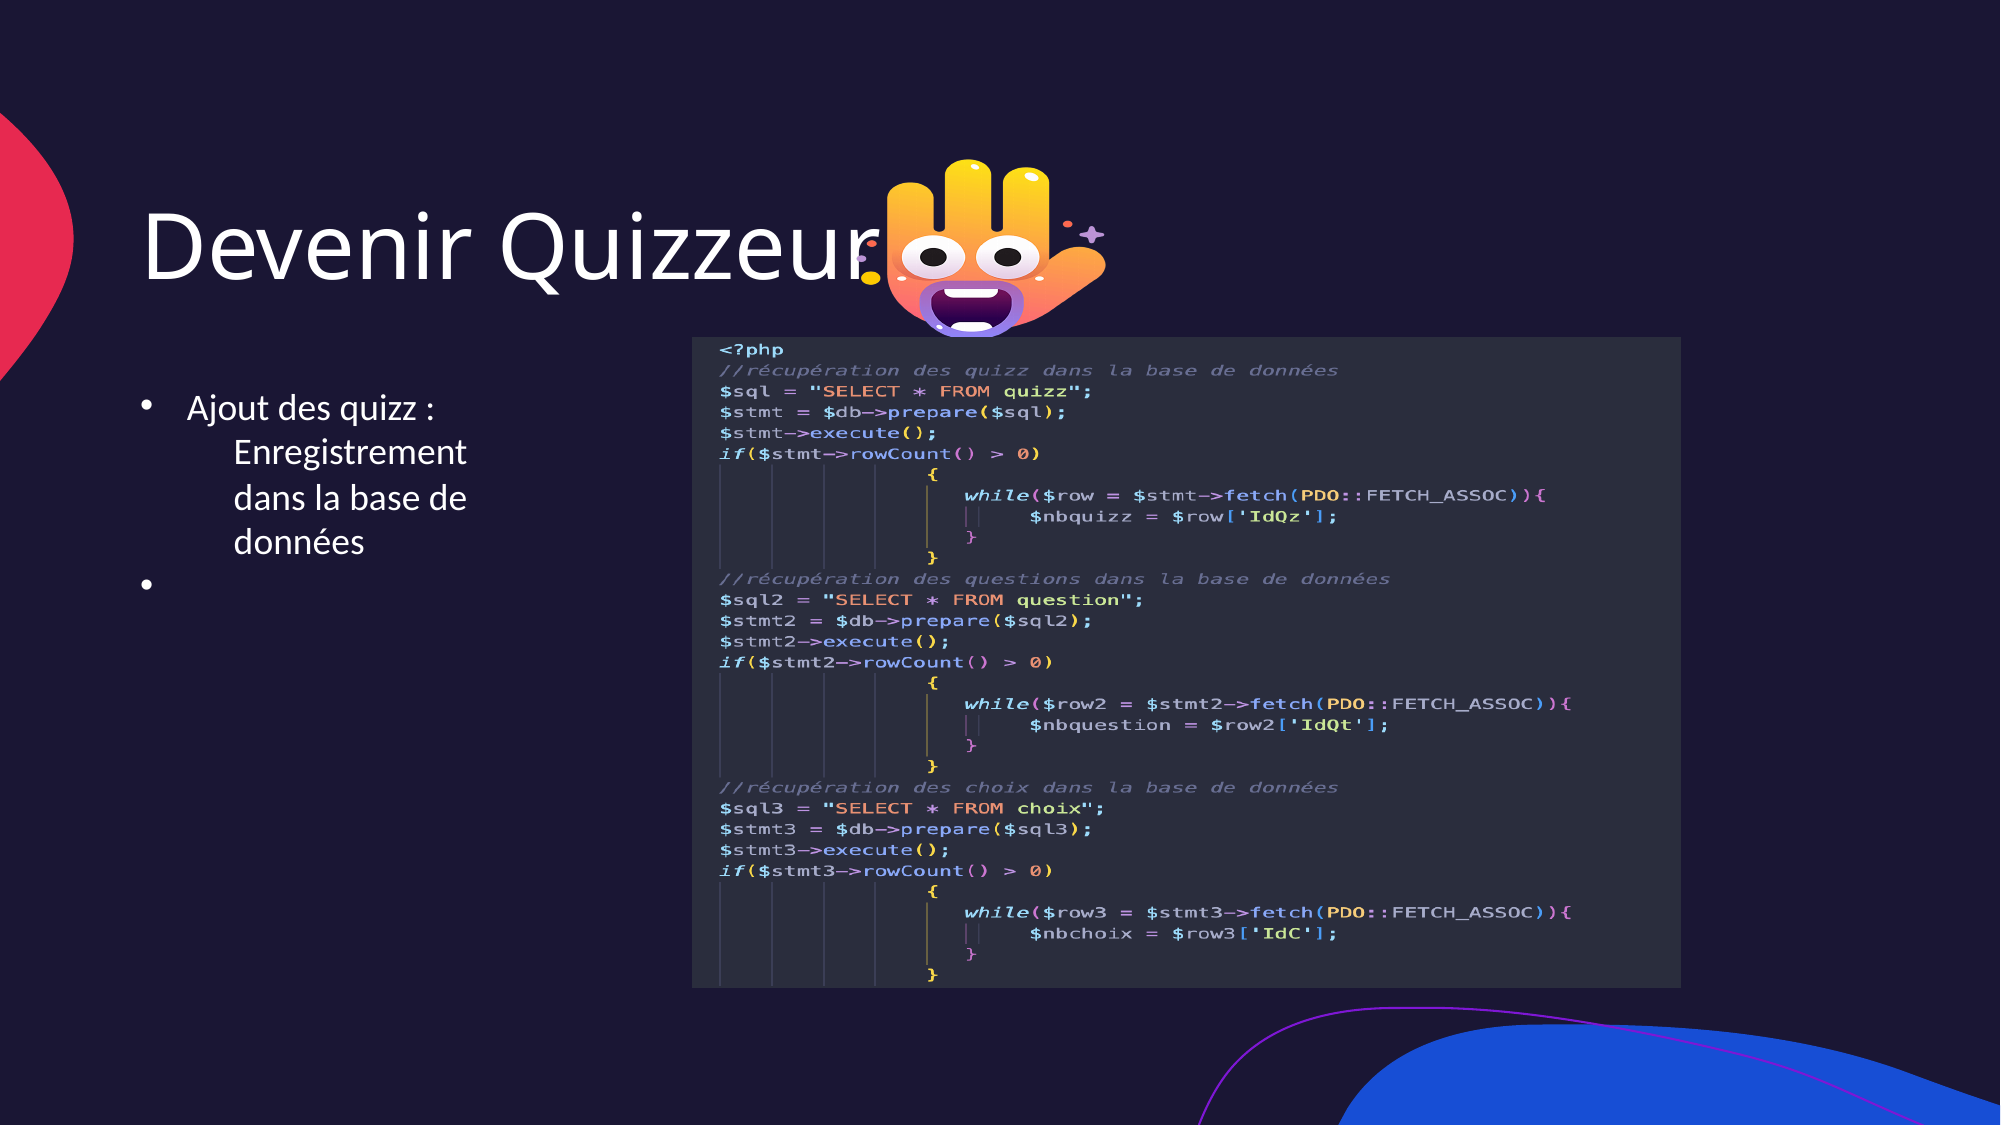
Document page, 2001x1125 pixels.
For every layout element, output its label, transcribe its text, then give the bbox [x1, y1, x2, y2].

picture [692, 149, 1681, 988]
title Devenir Quizzeur [125, 125, 1876, 376]
text_box Ajout des quizz : Enregistrement dans la base de données [125, 375, 545, 572]
